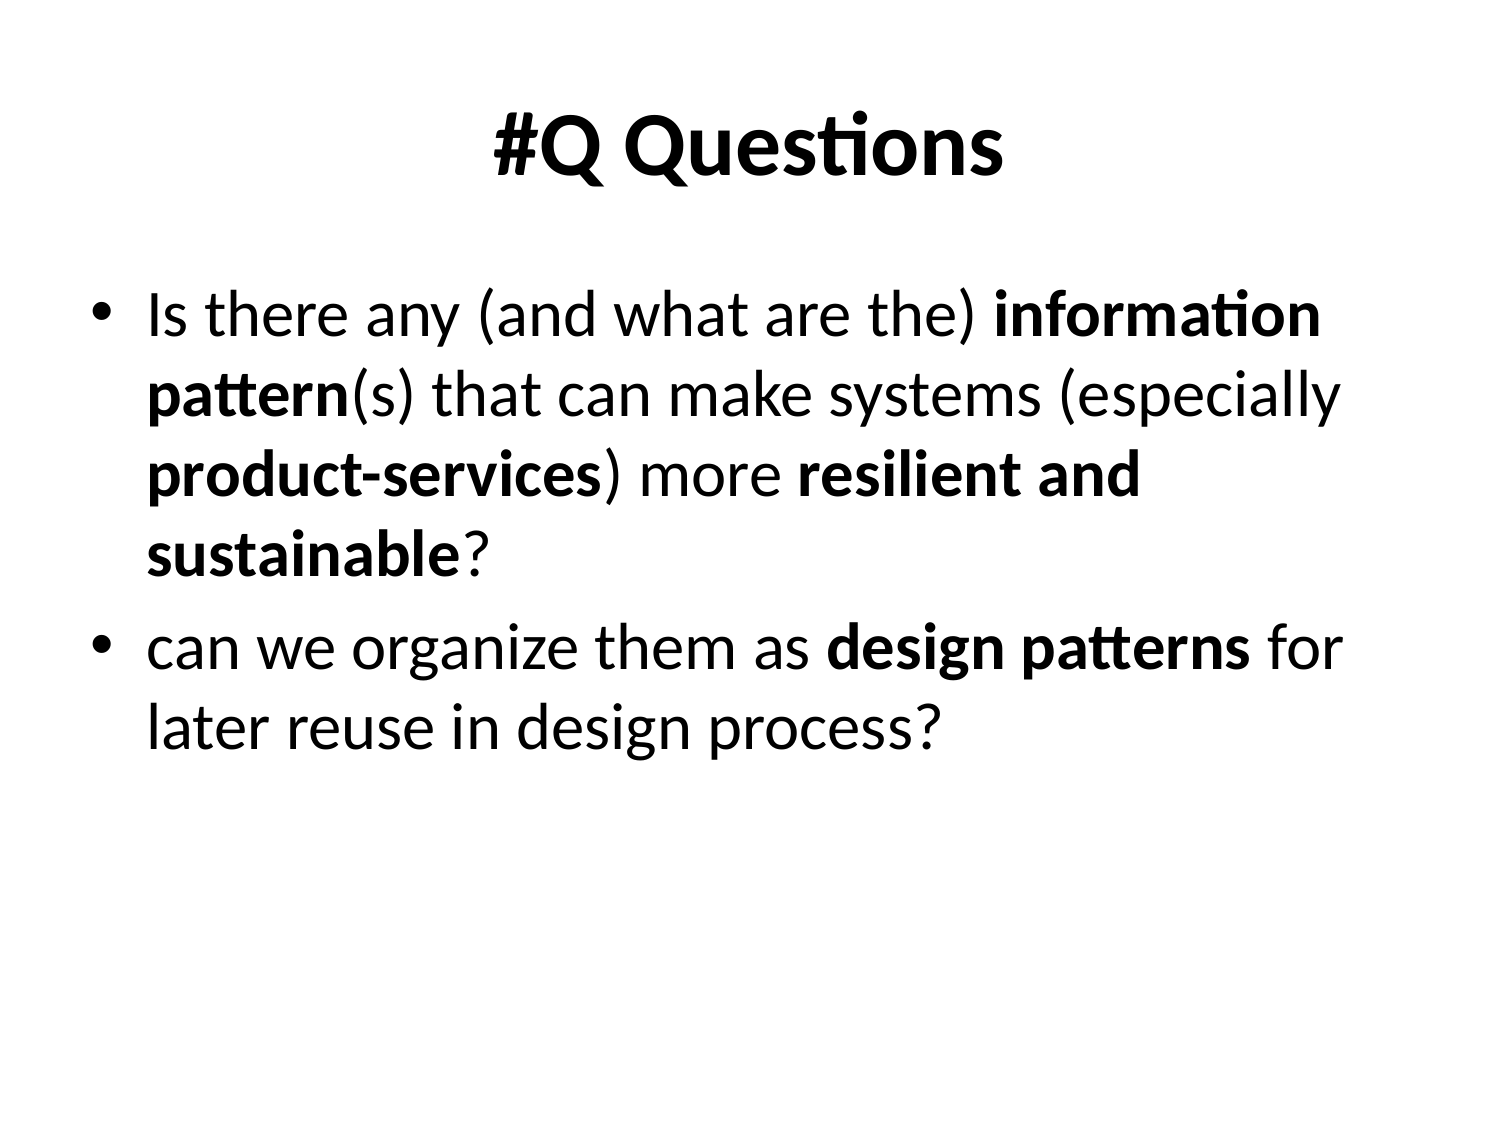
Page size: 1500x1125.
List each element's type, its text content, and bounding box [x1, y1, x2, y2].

list Is there any (and what are the) information pattern(s) that can make systems (especially product-services) more resilient and sustainable? can we organize them as design patterns for later reuse in design process? [75, 262, 1425, 1005]
title #Q Questions [75, 45, 1425, 233]
